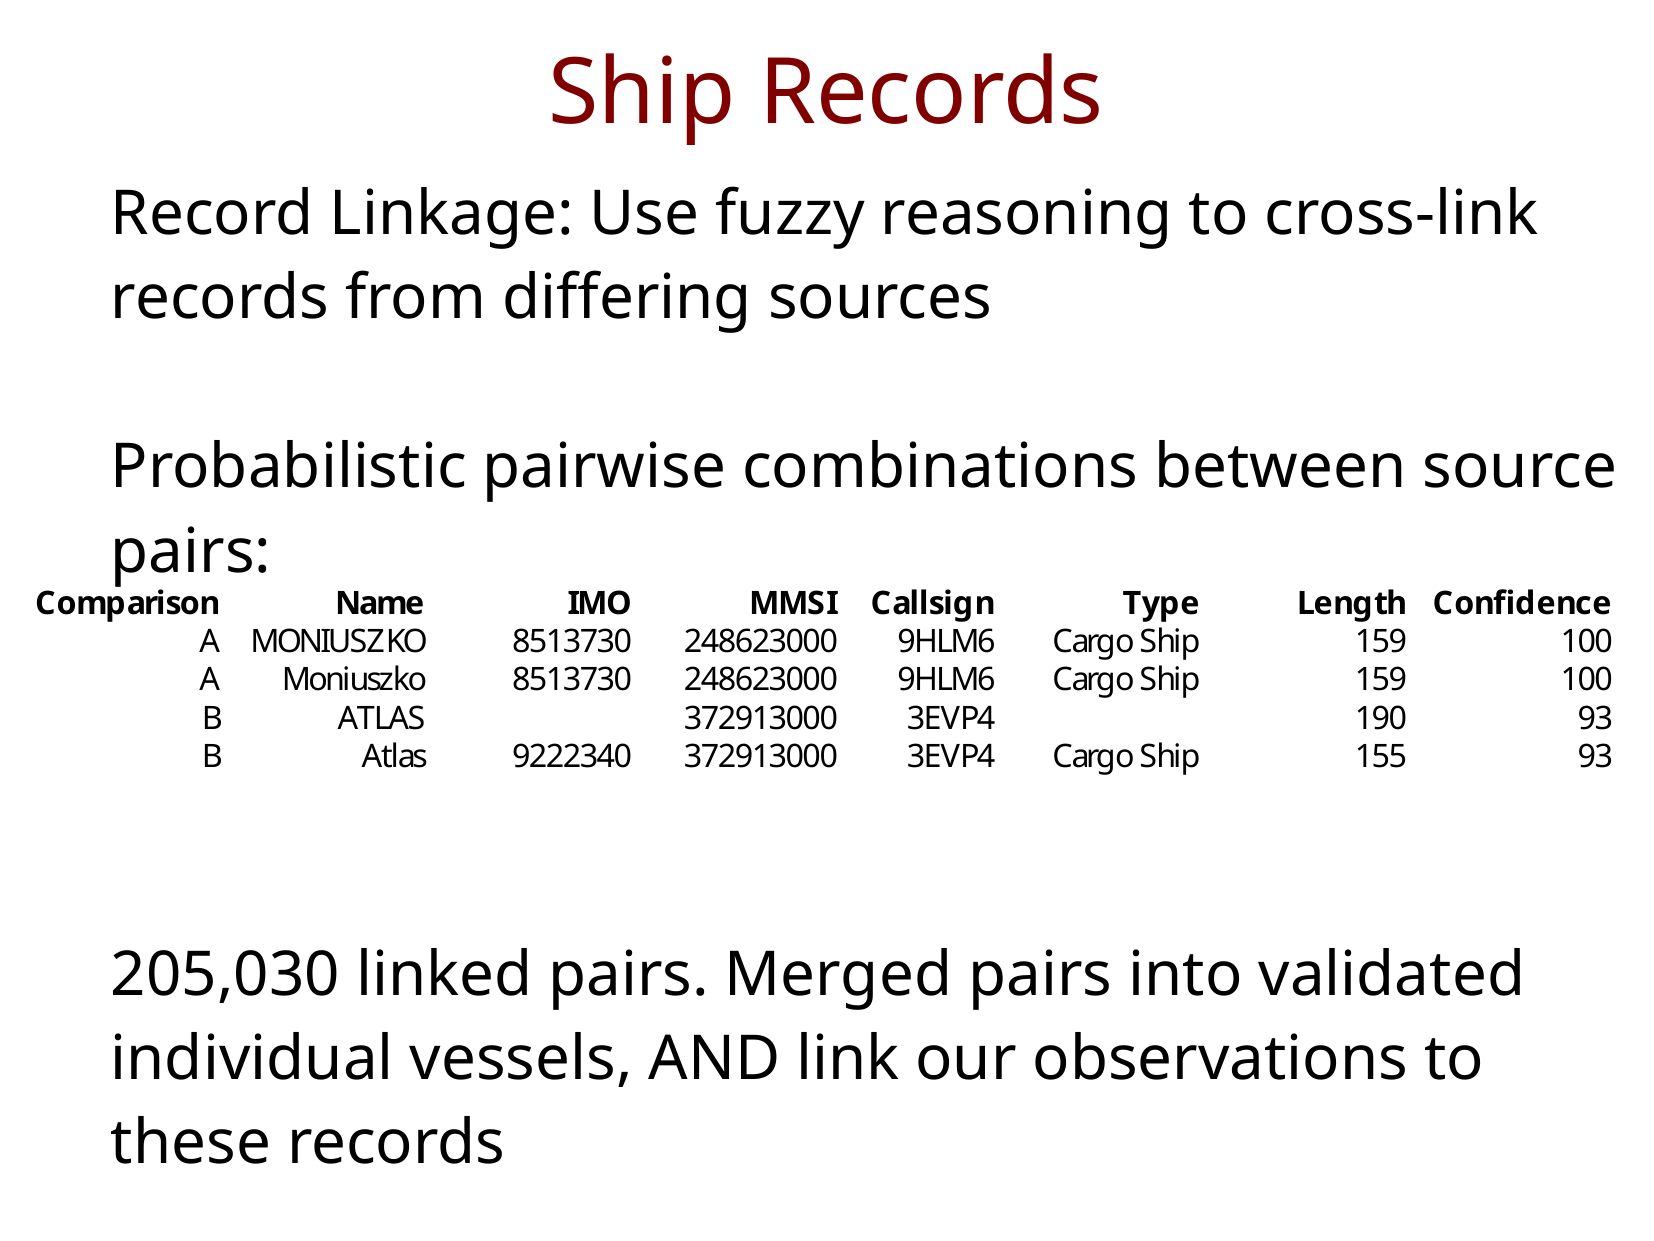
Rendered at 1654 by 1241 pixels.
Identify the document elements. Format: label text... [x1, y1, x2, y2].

chart [16, 585, 1619, 781]
list Record Linkage: Use fuzzy reasoning to cross-link records from differing sources Probabilistic pairwise combinations between source pairs: 205,030 linked pairs. Merged pairs into validated individual vessels, AND link our observations to these records [45, 168, 1623, 1189]
title Ship Records [82, 0, 1571, 168]
